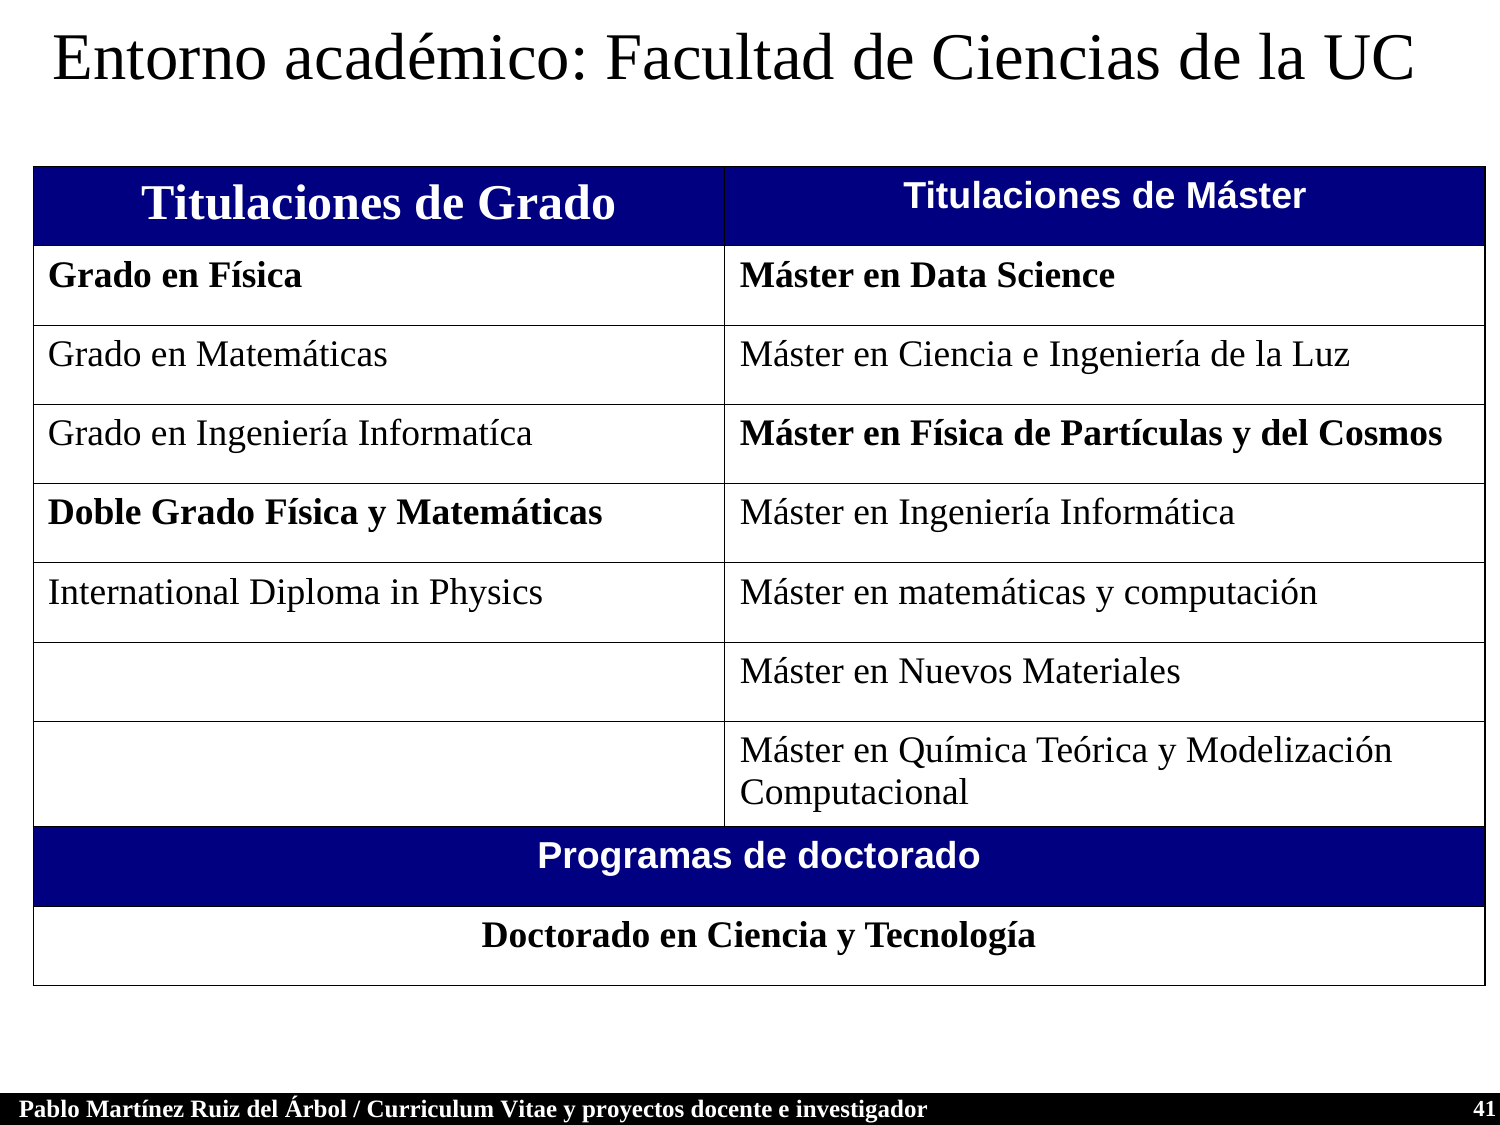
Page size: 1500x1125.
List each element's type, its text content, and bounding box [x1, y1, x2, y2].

table_header Titulaciones de Grado [34, 167, 724, 245]
table_cell [34, 722, 724, 826]
table_cell Grado en Matemáticas [34, 326, 724, 404]
table_cell International Diploma in Physics [34, 563, 724, 642]
table_cell Doble Grado Física y Matemáticas [34, 484, 724, 562]
table_cell Máster en Ciencia e Ingeniería de la Luz [725, 326, 1484, 404]
table_cell Máster en Nuevos Materiales [725, 643, 1484, 721]
table_cell Máster en Química Teórica y Modelización Computacional [725, 722, 1484, 826]
table_cell Grado en Ingeniería Informatíca [34, 405, 724, 483]
table_cell Máster en Física de Partículas y del Cosmos [725, 405, 1484, 483]
table_cell Máster en matemáticas y computación [725, 563, 1484, 642]
table_cell Máster en Data Science [725, 246, 1484, 325]
table_header Titulaciones de Máster [725, 167, 1484, 245]
table_cell [34, 643, 724, 721]
table_cell Doctorado en Ciencia y Tecnología [34, 907, 1484, 985]
text_box Entorno académico: Facultad de Ciencias de la UC [16, 3, 1456, 111]
table_cell Máster en Ingeniería Informática [725, 484, 1484, 562]
table_cell Programas de doctorado [34, 827, 1484, 906]
table_cell Grado en Física [34, 246, 724, 325]
